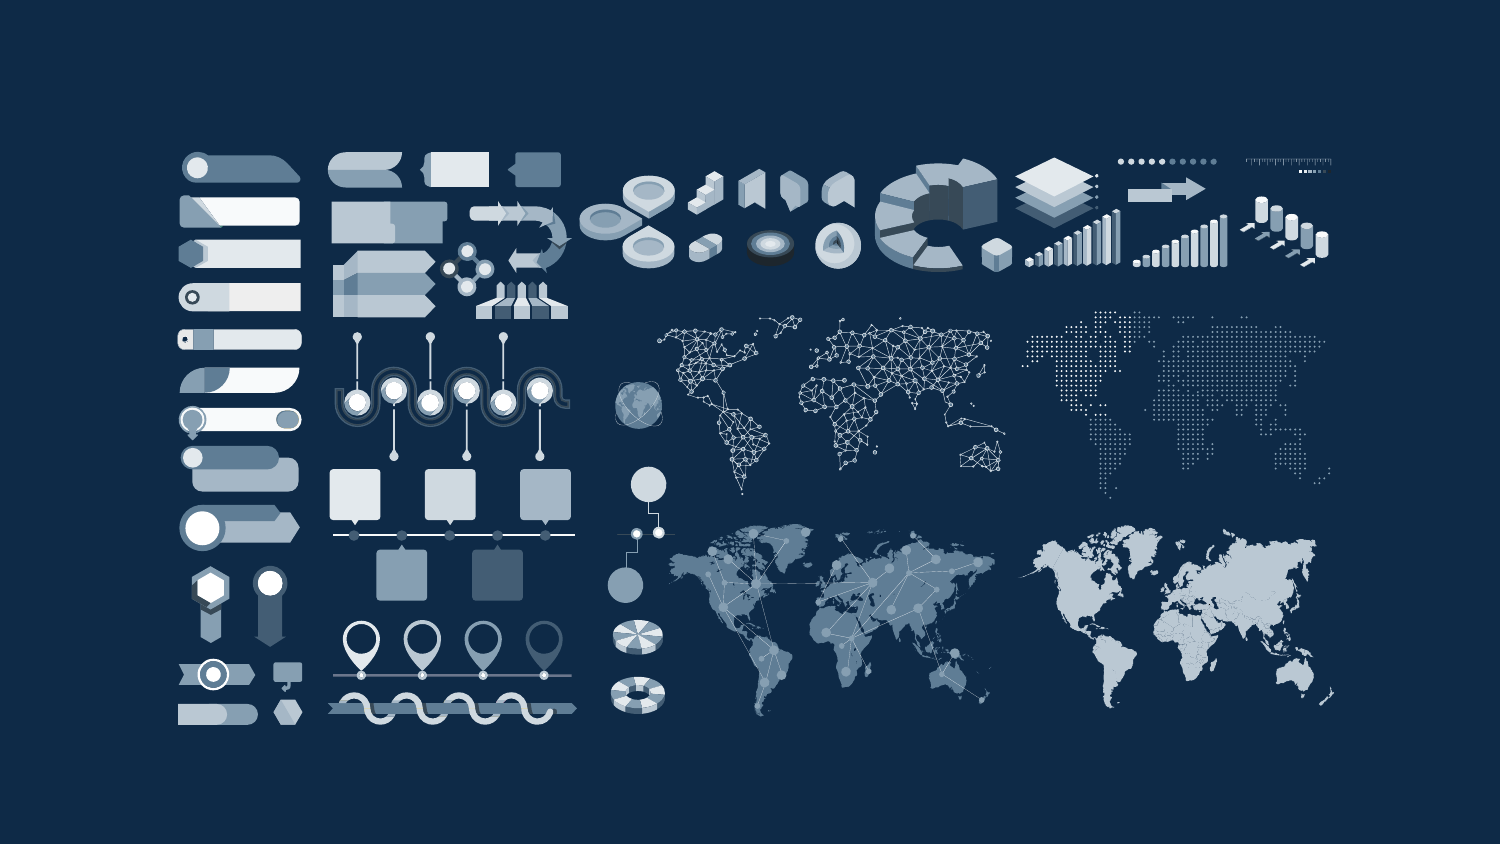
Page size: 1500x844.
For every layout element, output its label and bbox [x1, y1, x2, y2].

text_box [1169, 158, 1176, 165]
text_box [439, 242, 495, 297]
text_box [1300, 258, 1315, 268]
text_box [1159, 158, 1166, 165]
text_box [329, 469, 381, 526]
text_box [334, 366, 571, 428]
text_box [1117, 158, 1125, 165]
text_box [1239, 223, 1255, 233]
text_box [1179, 158, 1187, 165]
text_box [178, 239, 301, 268]
text_box [1132, 259, 1141, 268]
text_box [1148, 158, 1156, 165]
text_box [1318, 686, 1335, 706]
text_box [180, 445, 299, 492]
text_box [935, 628, 942, 643]
text_box [630, 527, 643, 540]
text_box [1082, 208, 1121, 266]
text_box [1150, 570, 1159, 576]
text_box [610, 676, 665, 714]
text_box [1128, 158, 1135, 165]
text_box [177, 329, 302, 350]
text_box [1200, 224, 1208, 268]
text_box [179, 367, 300, 393]
text_box [179, 195, 300, 228]
text_box [389, 409, 399, 462]
text_box [498, 332, 508, 380]
text_box [1015, 157, 1099, 229]
text_box [178, 283, 301, 312]
text_box [687, 171, 724, 215]
text_box [252, 565, 288, 647]
text_box [472, 544, 523, 601]
text_box [1269, 240, 1285, 250]
text_box [327, 152, 403, 188]
text_box [1152, 528, 1317, 682]
text_box [753, 329, 759, 337]
text_box [1283, 627, 1291, 642]
text_box [179, 504, 300, 552]
text_box [1275, 647, 1314, 692]
text_box [652, 526, 665, 539]
text_box [1138, 158, 1145, 165]
text_box [1161, 244, 1170, 268]
text_box [630, 466, 667, 503]
text_box [981, 238, 1013, 272]
text_box [1209, 658, 1218, 672]
text_box [419, 152, 489, 188]
text_box [967, 654, 974, 660]
text_box [1315, 231, 1329, 258]
text_box [333, 250, 436, 318]
text_box [1285, 249, 1300, 259]
text_box [273, 662, 303, 692]
text_box [622, 225, 675, 269]
text_box [607, 567, 644, 603]
text_box [821, 171, 855, 208]
text_box [1190, 229, 1199, 268]
text_box [1210, 219, 1218, 268]
text_box [1128, 177, 1206, 202]
text_box [507, 152, 561, 188]
text_box [352, 332, 362, 380]
text_box [333, 530, 575, 541]
text_box [1270, 205, 1283, 232]
text_box [615, 381, 663, 429]
text_box [802, 562, 813, 568]
text_box [327, 692, 577, 725]
text_box [746, 230, 795, 267]
text_box [622, 175, 675, 219]
text_box [1255, 196, 1268, 223]
text_box [462, 409, 472, 462]
text_box [1175, 539, 1186, 551]
text_box [976, 364, 986, 378]
text_box [1210, 158, 1217, 165]
text_box [959, 440, 1003, 473]
text_box [1152, 249, 1160, 268]
text_box [1246, 158, 1332, 166]
text_box [1025, 246, 1053, 268]
text_box [376, 544, 428, 601]
text_box [798, 317, 1006, 471]
text_box [1273, 639, 1290, 653]
text_box [1219, 214, 1228, 268]
text_box [1017, 525, 1163, 709]
text_box [191, 566, 230, 643]
text_box [738, 168, 766, 209]
text_box [689, 233, 723, 263]
text_box [331, 201, 448, 244]
text_box [1142, 254, 1151, 268]
text_box [668, 524, 995, 717]
text_box [475, 281, 568, 319]
text_box [1285, 213, 1299, 241]
text_box [469, 201, 572, 274]
text_box [657, 327, 771, 491]
text_box [874, 158, 998, 272]
text_box [535, 409, 545, 462]
text_box [579, 203, 643, 241]
text_box [178, 405, 302, 441]
text_box [1205, 544, 1215, 562]
text_box [1190, 158, 1197, 165]
text_box [1300, 222, 1314, 250]
text_box [273, 699, 303, 725]
text_box [178, 703, 258, 725]
text_box [520, 469, 571, 526]
text_box [1254, 231, 1270, 242]
text_box [333, 620, 572, 680]
text_box [780, 170, 809, 212]
text_box [182, 151, 301, 183]
text_box [1171, 239, 1180, 268]
text_box [178, 658, 256, 691]
text_box [1054, 230, 1082, 267]
text_box [1181, 234, 1189, 268]
text_box [1200, 158, 1207, 165]
text_box [612, 619, 663, 655]
text_box [424, 469, 476, 526]
text_box [425, 332, 435, 380]
text_box [758, 315, 803, 339]
text_box [815, 222, 862, 269]
text_box [874, 529, 887, 534]
